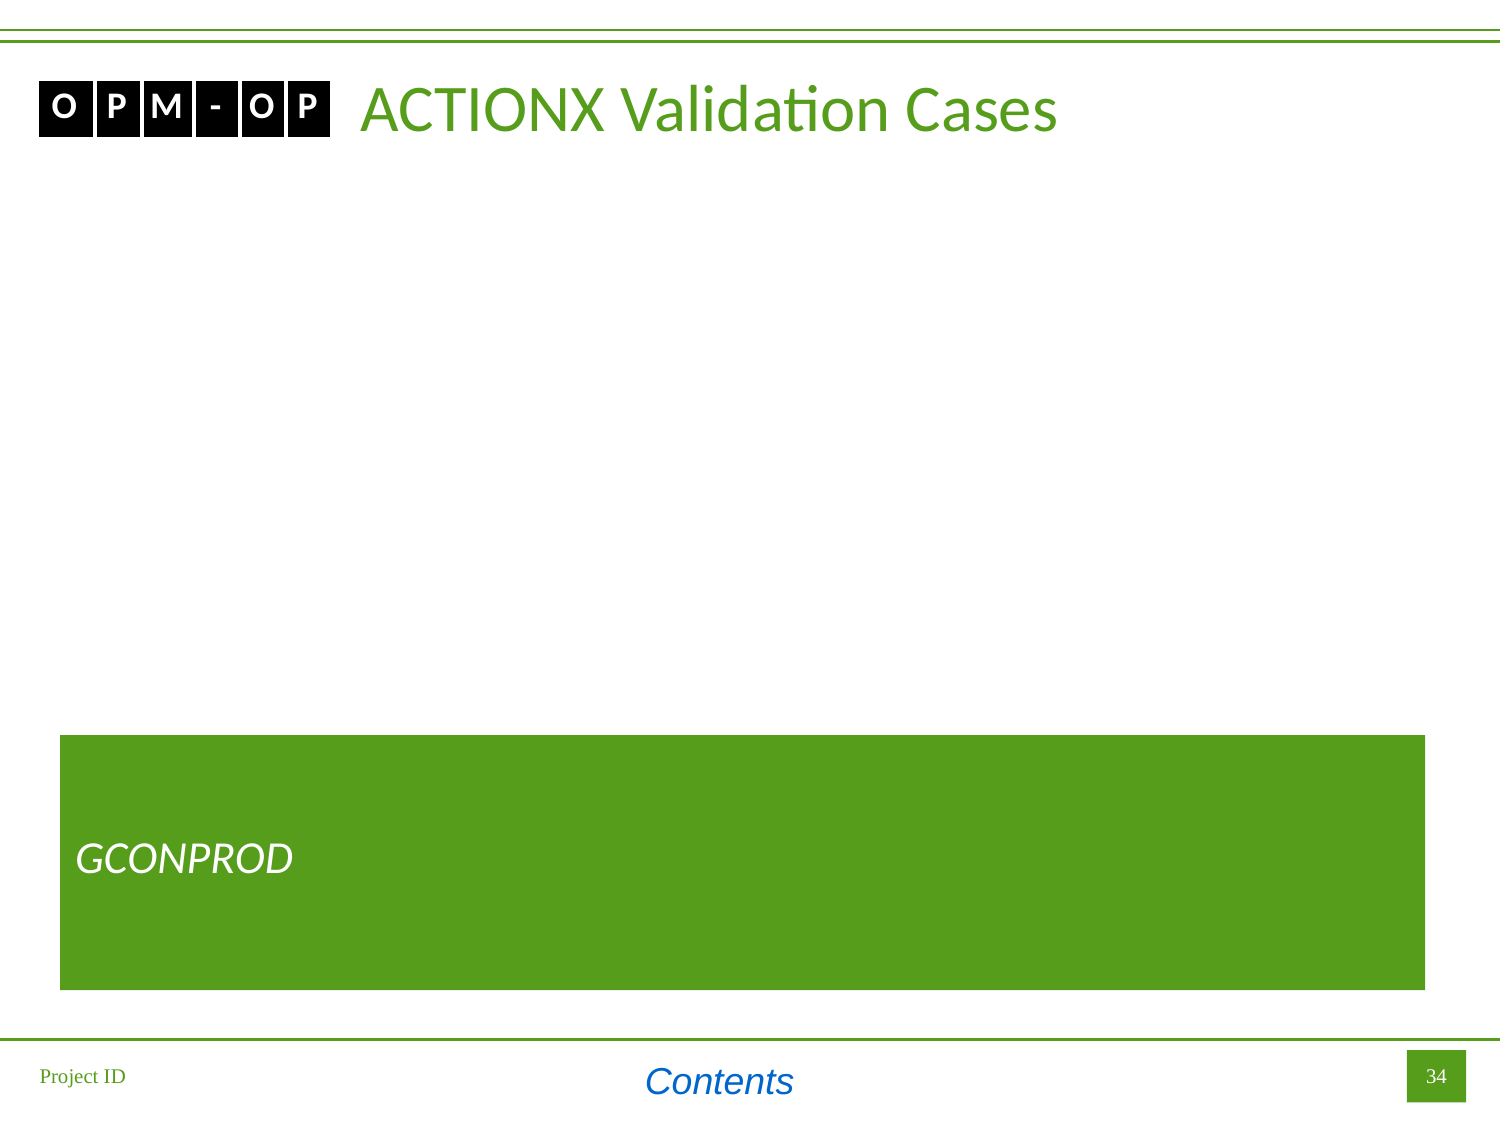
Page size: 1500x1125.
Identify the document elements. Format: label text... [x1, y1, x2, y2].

list GcONPROD [60, 735, 1426, 991]
title ACTIONX Validation Cases [360, 77, 1425, 153]
